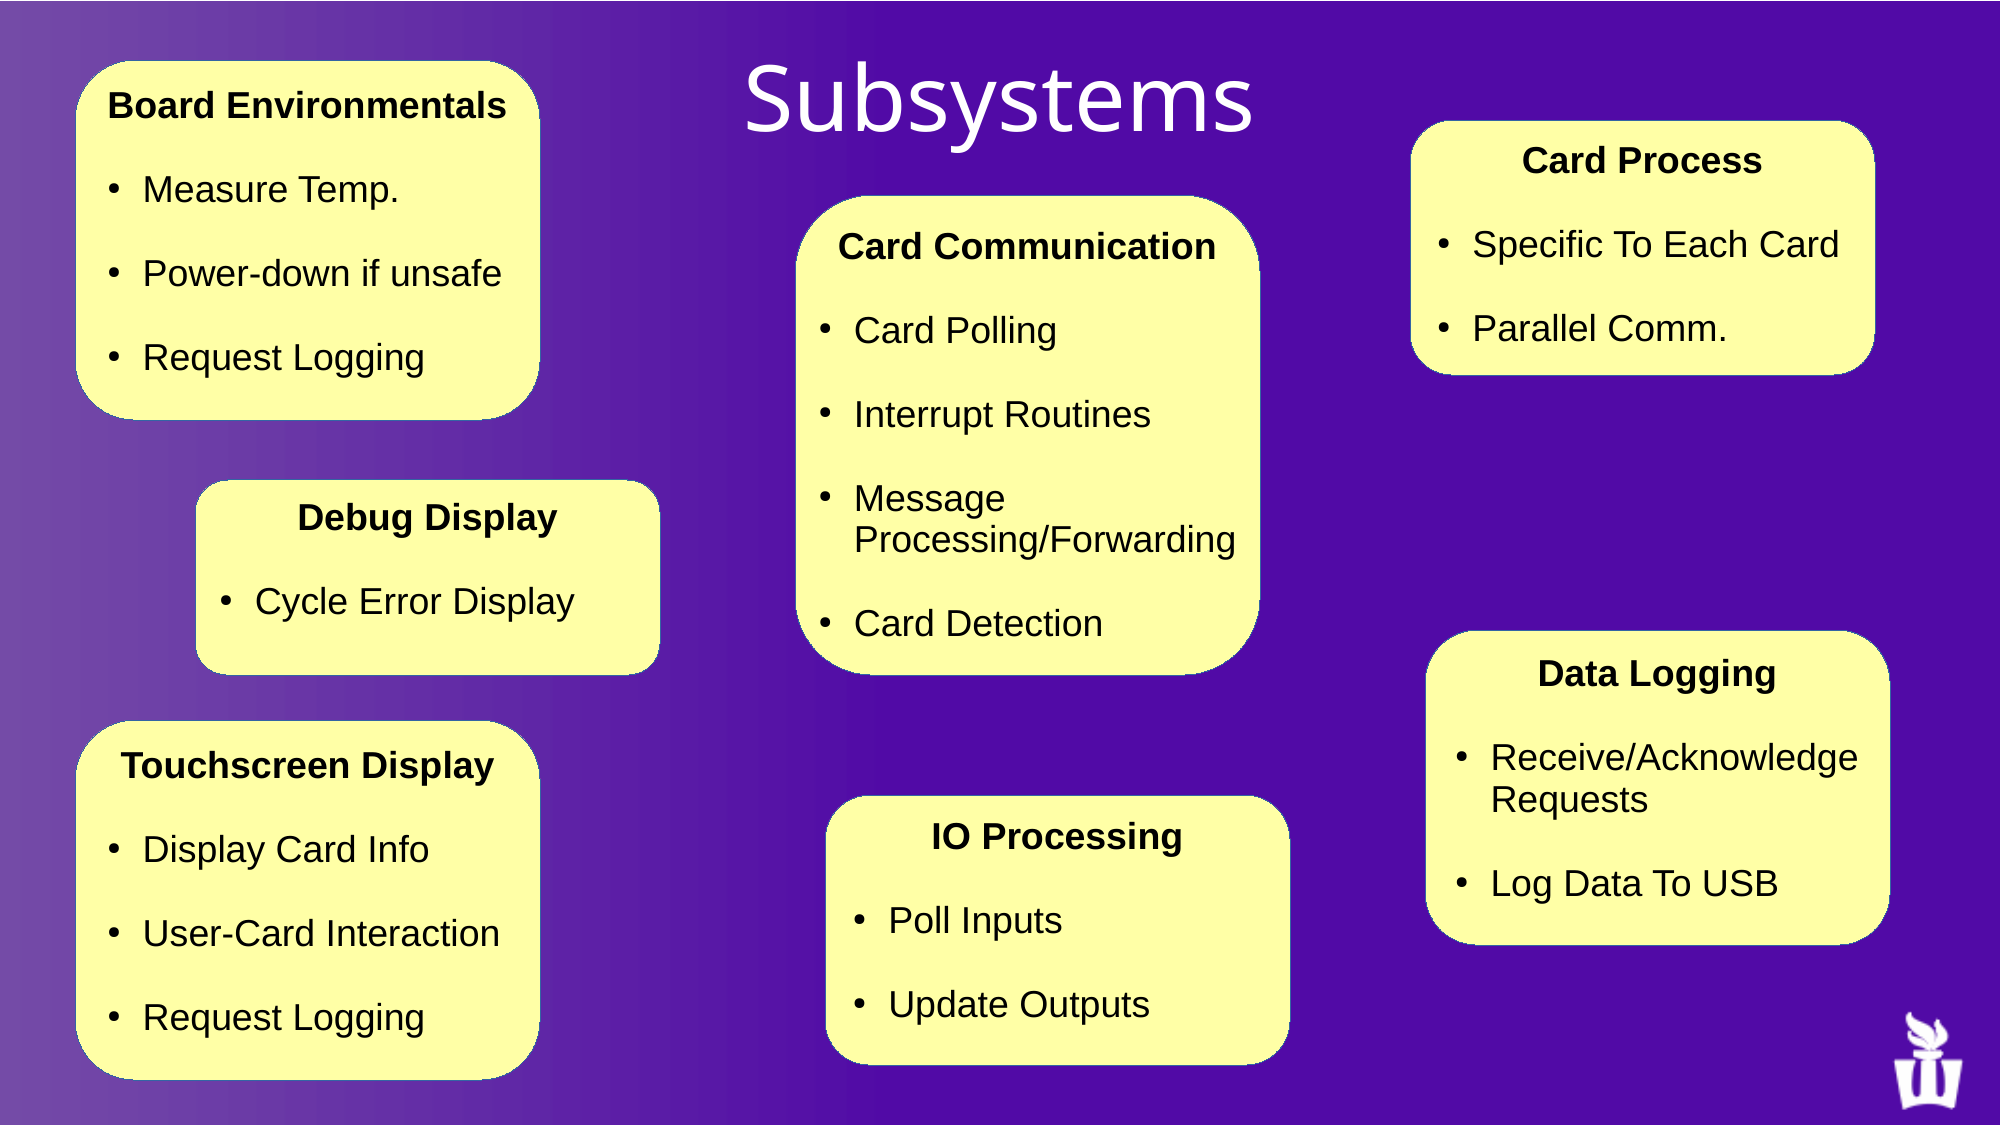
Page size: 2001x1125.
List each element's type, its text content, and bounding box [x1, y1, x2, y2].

text_box Card Process Specific To Each Card Parallel Comm. [1410, 120, 1876, 376]
text_box Touchscreen Display Display Card Info User-Card Interaction Request Logging [75, 720, 541, 1081]
text_box Data Logging Receive/Acknowledge Requests Log Data To USB [1425, 630, 1891, 946]
text_box Card Communication Card Polling Interrupt Routines Message Processing/Forwarding Card Detection [795, 195, 1261, 676]
text_box Debug Display Cycle Error Display [195, 479, 661, 676]
picture [0, 1, 2000, 1125]
text_box Board Environmentals Measure Temp. Power-down if unsafe Request Logging [75, 60, 541, 421]
text_box IO Processing Poll Inputs Update Outputs [825, 795, 1291, 1066]
text_box Subsystems [99, 1, 1900, 189]
